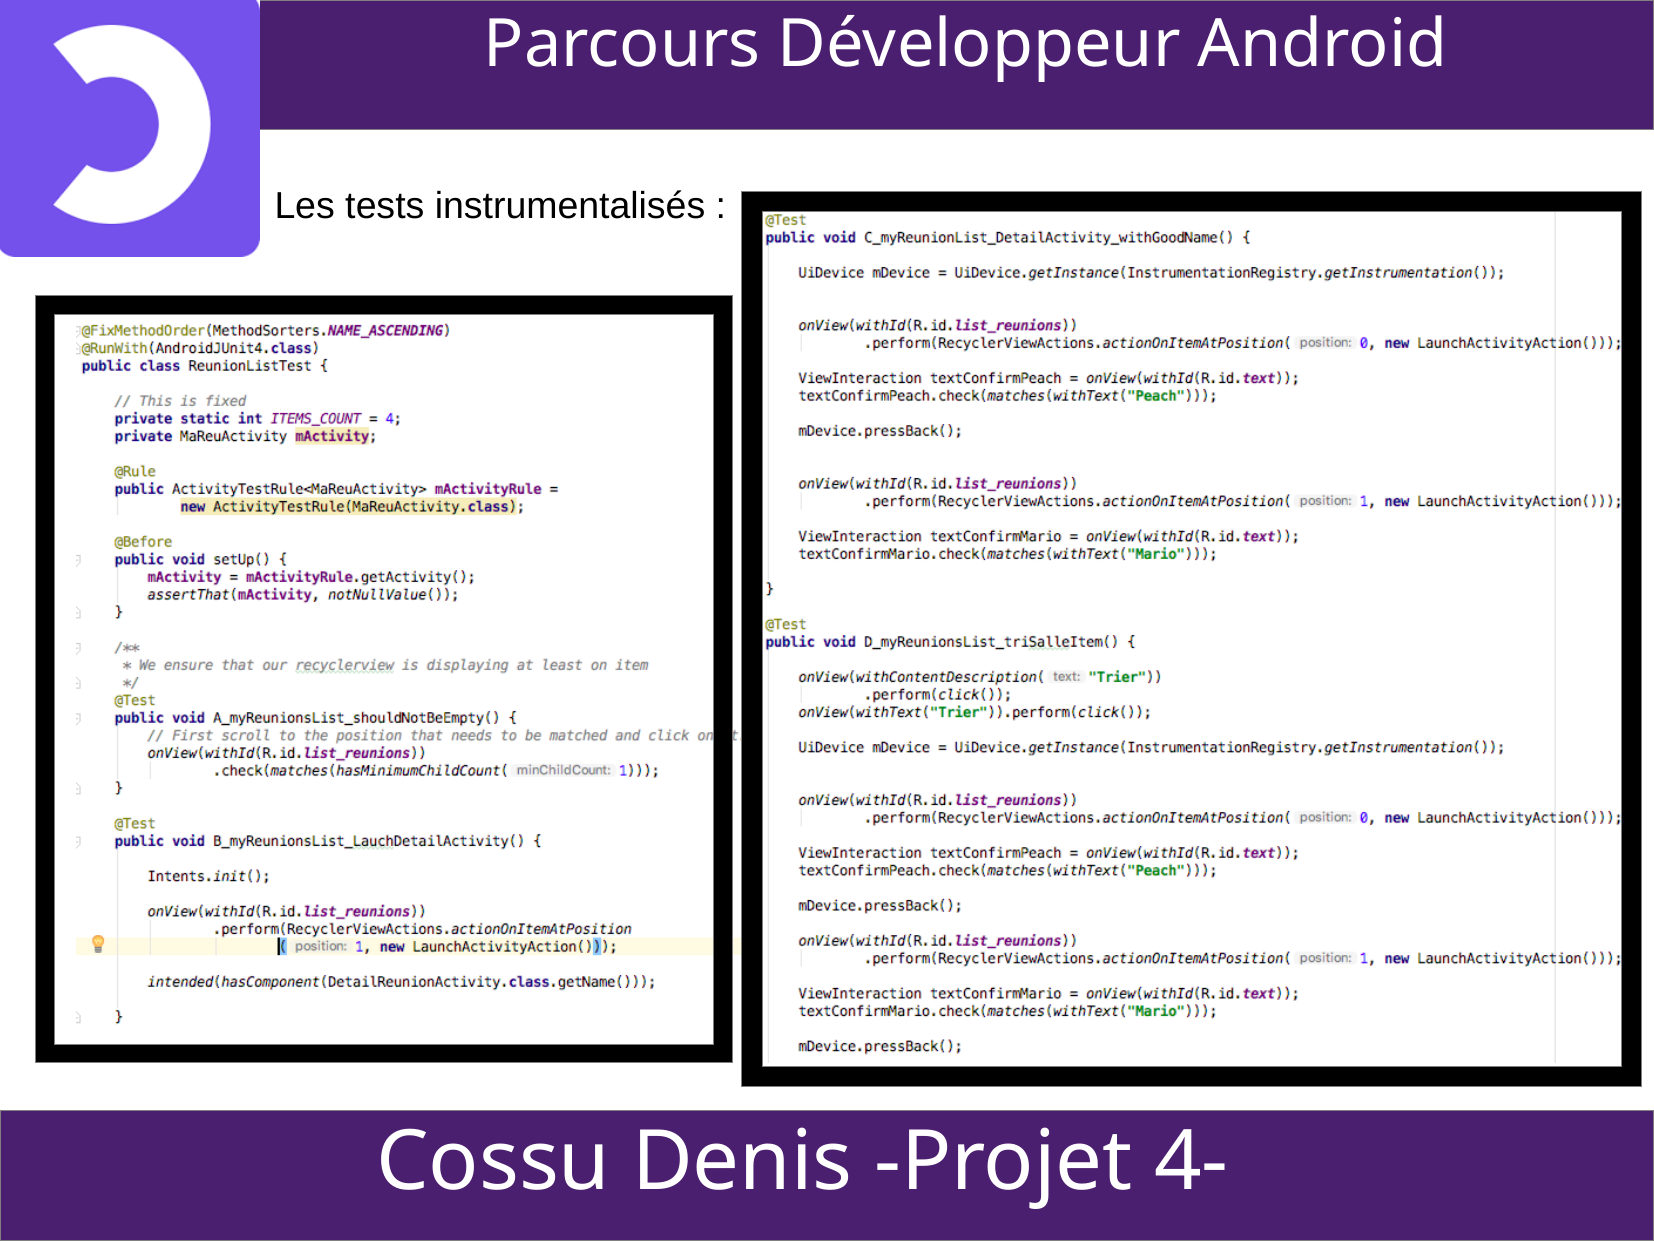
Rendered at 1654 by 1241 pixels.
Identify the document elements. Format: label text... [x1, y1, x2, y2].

picture [733, 318, 741, 1035]
text_box [741, 191, 1642, 1087]
text_box Les tests instrumentalisés : [763, 212, 1146, 276]
picture [0, 0, 260, 257]
picture [763, 212, 1621, 1063]
picture [76, 318, 713, 1035]
text_box [35, 295, 733, 1063]
text_box Les tests instrumentalisés : [259, 177, 1146, 276]
